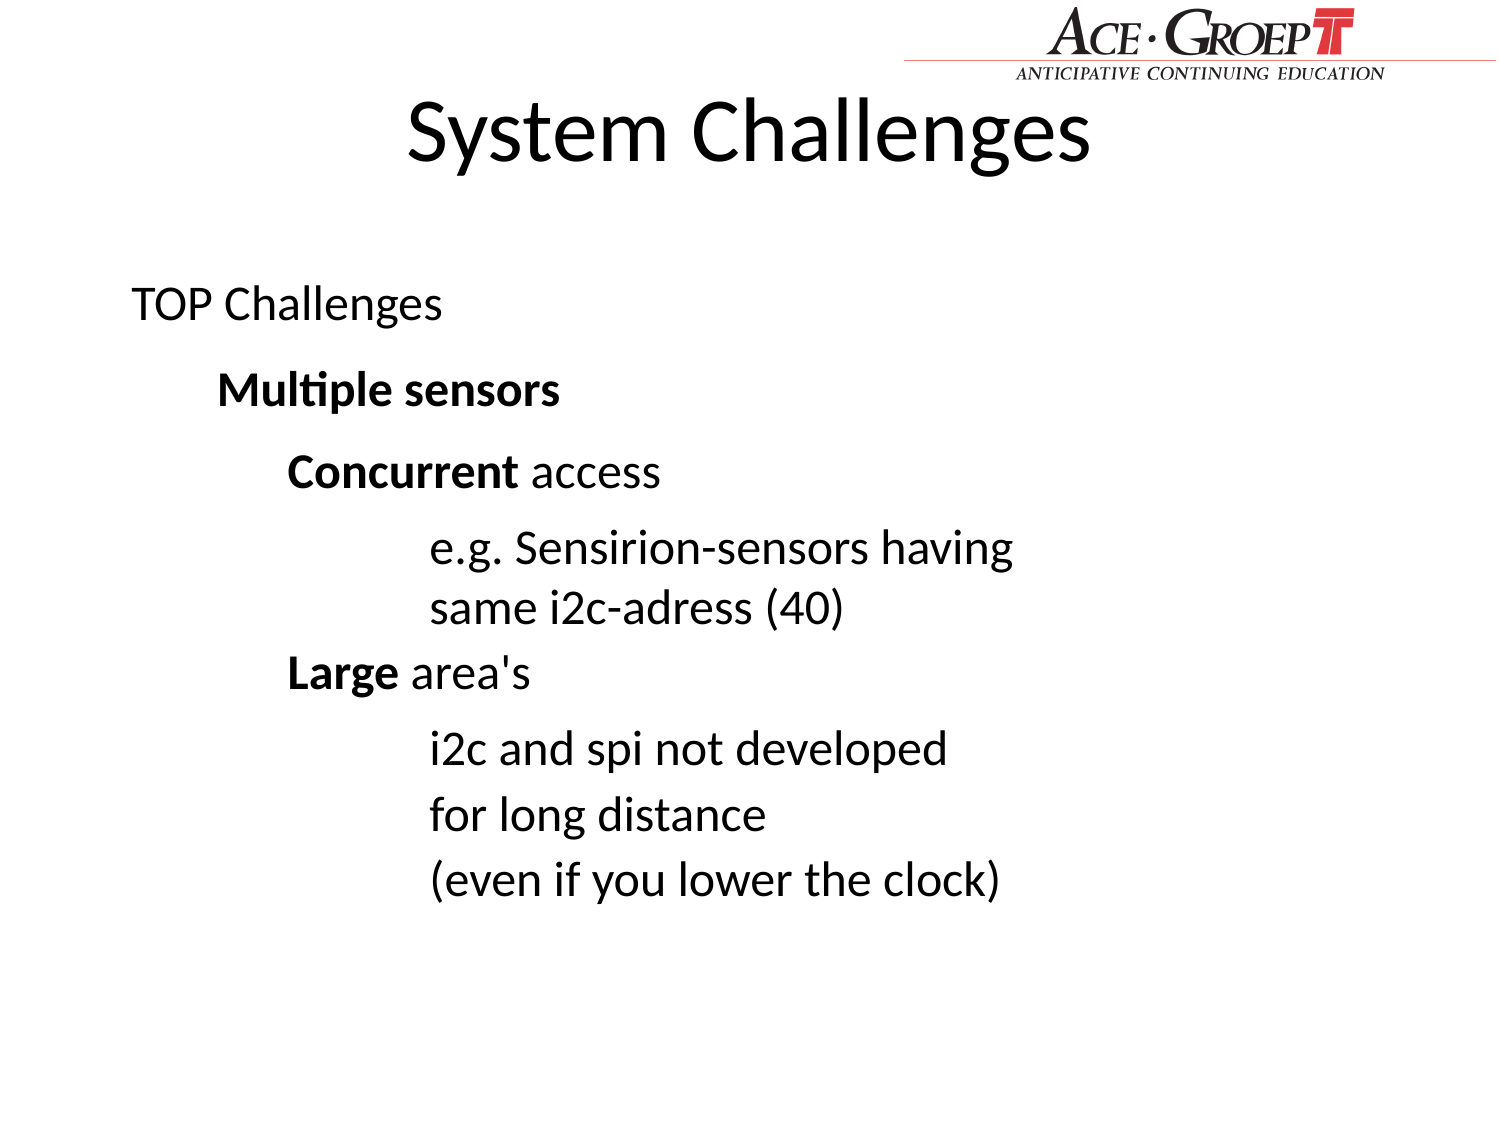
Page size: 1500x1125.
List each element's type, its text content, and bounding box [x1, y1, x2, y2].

picture [904, 7, 1496, 80]
title System Challenges [75, 45, 1425, 233]
list TOP Challenges Multiple sensors Concurrent access e.g. Sensirion-sensors having same i2c-adress (40) Large area's i2c and spi not developed for long distance (even if you lower the clock) [60, 262, 1411, 1006]
